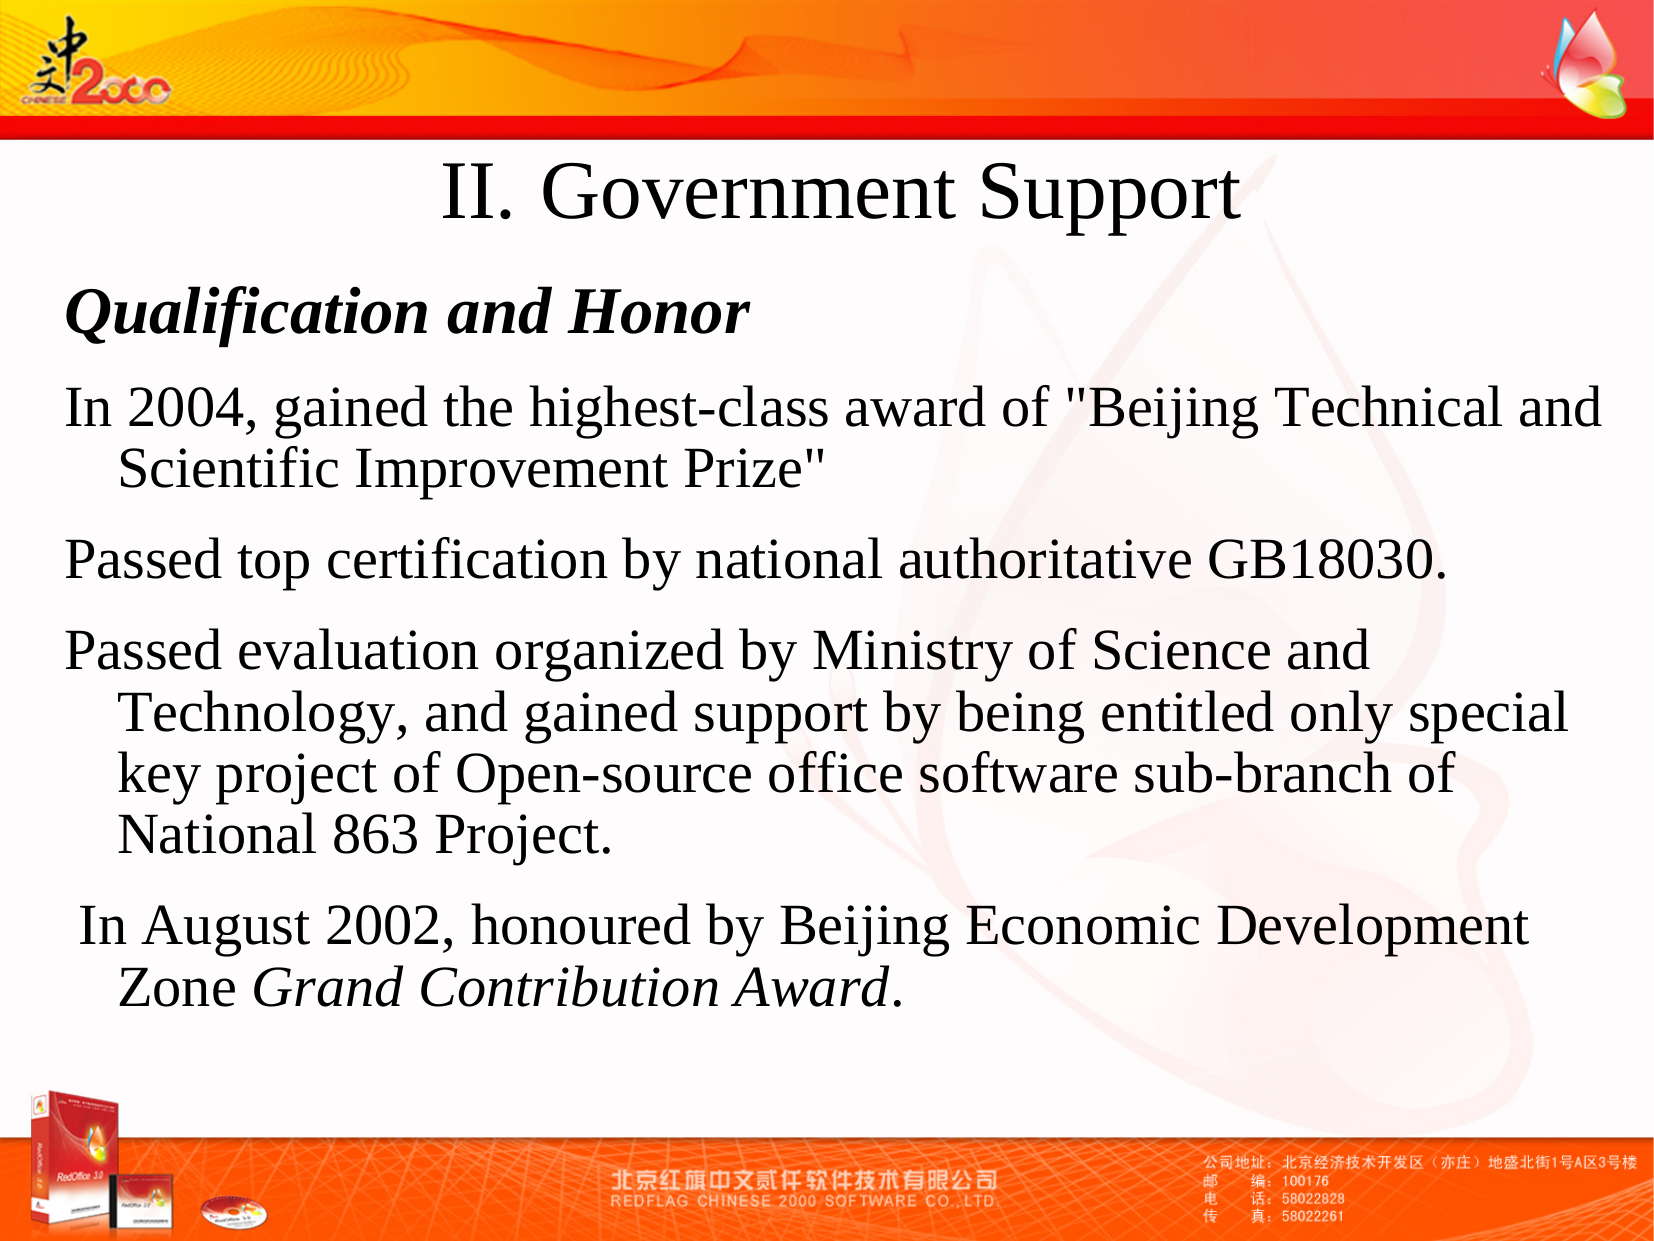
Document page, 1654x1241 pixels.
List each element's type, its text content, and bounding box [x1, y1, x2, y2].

list Qualification and Honor In 2004, gained the highest-class award of "Beijing Technical and Scientific Improvement Prize" Passed top certification by national authoritative GB18030. Passed evaluation organized by Ministry of Science and Technology, and gained support by being entitled only special key project of Open-source office software sub-branch of National 863 Project. In August 2002, honoured by Beijing Economic Development Zone Grand Contribution Award. [47, 277, 1619, 1204]
picture [0, 0, 1654, 1241]
title II. Government Support [88, 144, 1577, 240]
